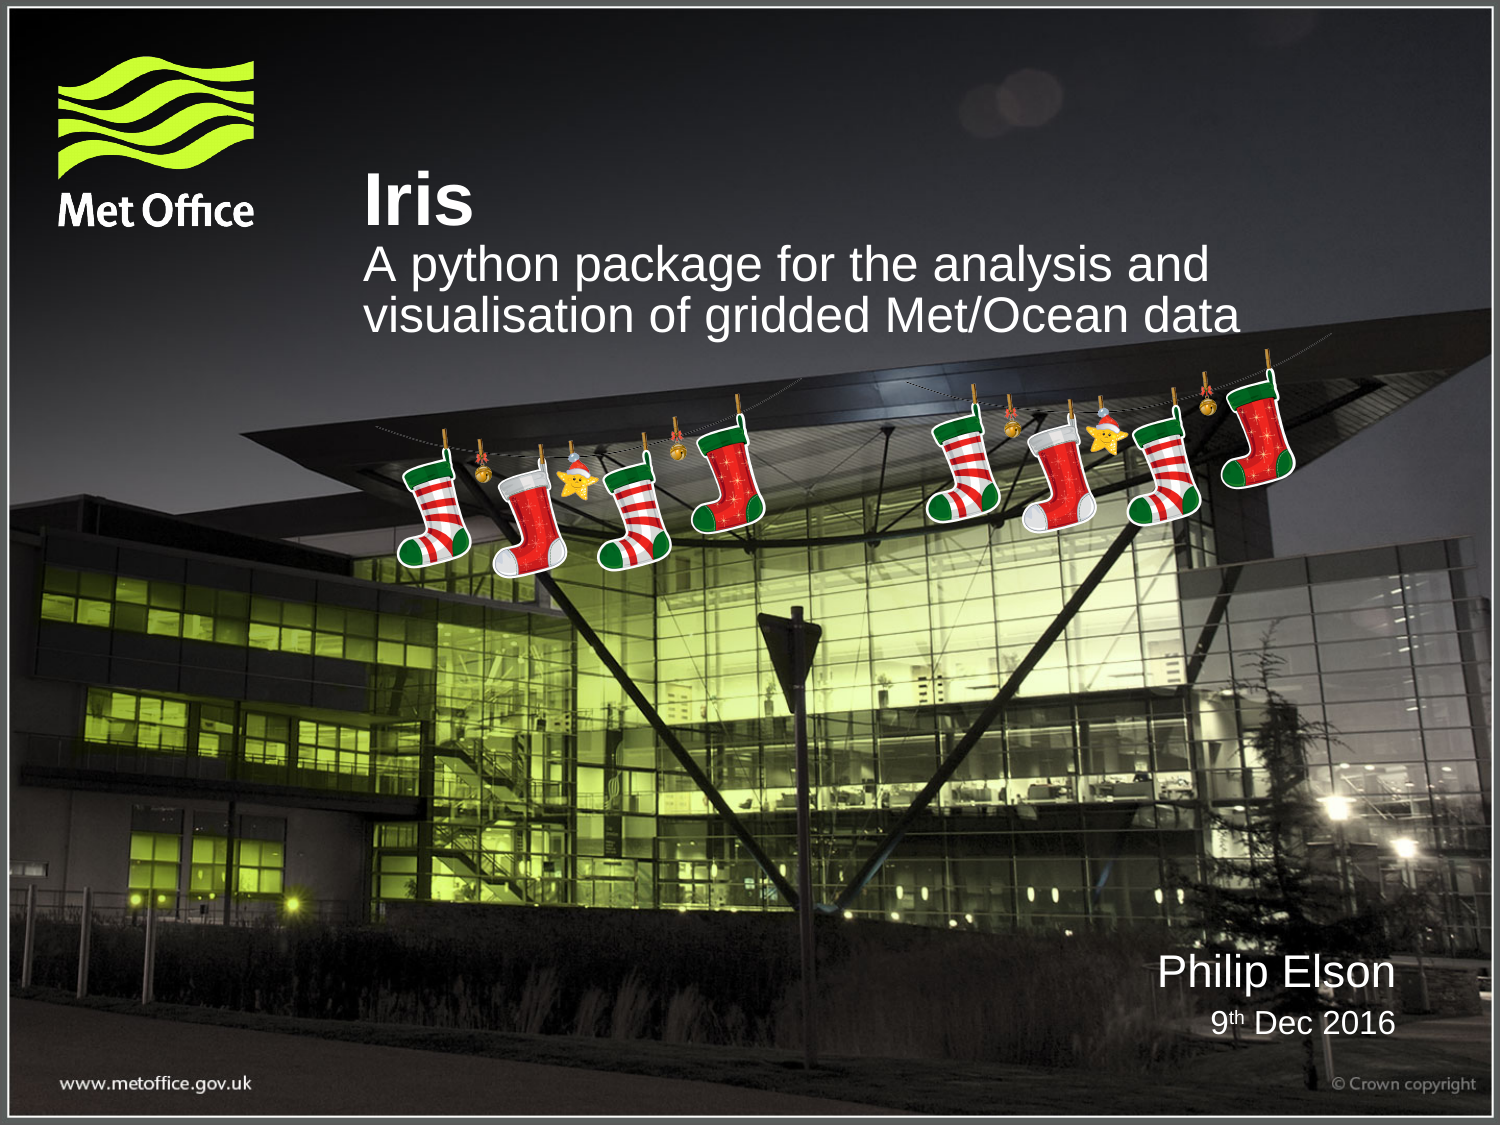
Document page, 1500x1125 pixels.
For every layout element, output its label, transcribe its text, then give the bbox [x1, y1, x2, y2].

title Iris A python package for the analysis and visualisation of gridded Met/Ocean data [348, 125, 1412, 351]
text_box 9th Dec 2016 [348, 997, 1412, 1057]
picture [2, 2, 1498, 1123]
text_box Philip Elson [348, 940, 1412, 997]
